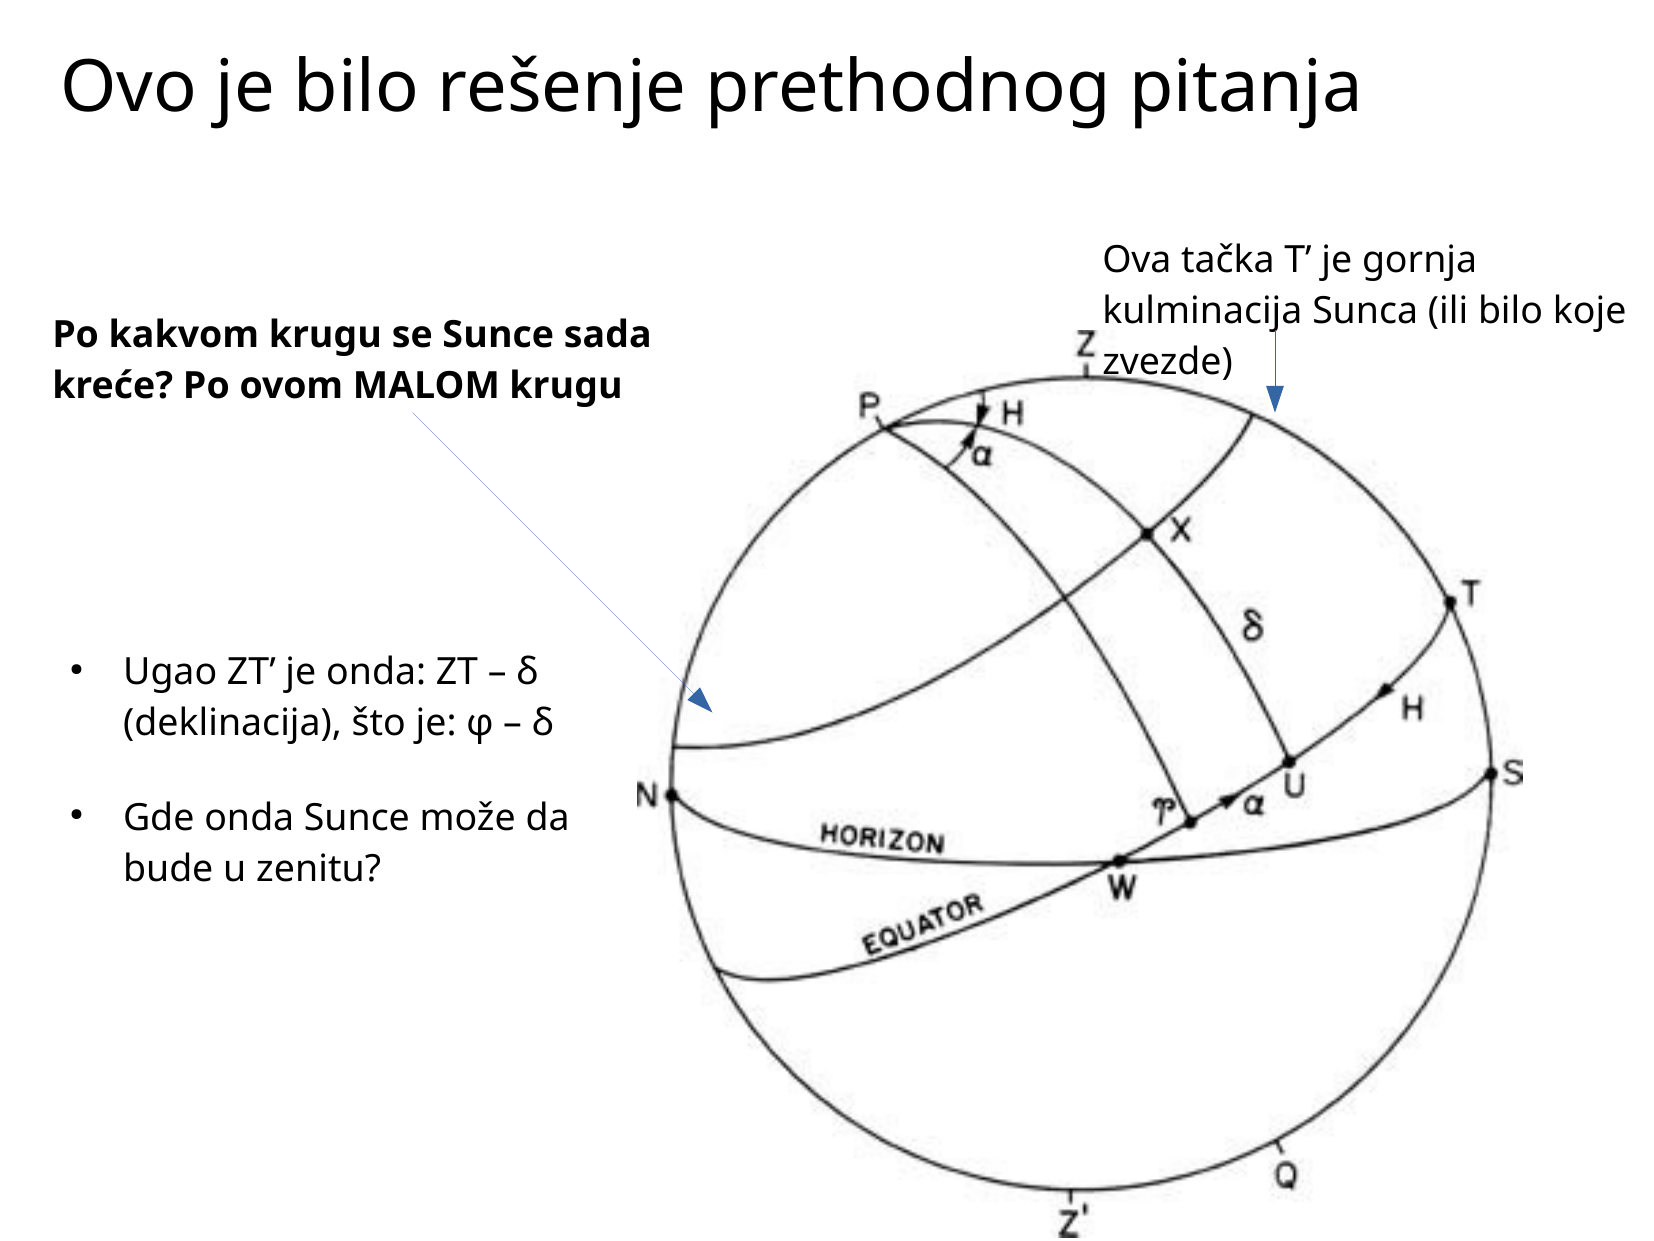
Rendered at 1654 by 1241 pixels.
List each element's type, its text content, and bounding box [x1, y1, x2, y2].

picture [637, 330, 1523, 1238]
title Ovo je bilo rešenje prethodnog pitanja [59, 17, 1648, 151]
text_box Ova tačka T’ je gornja kulminacija Sunca (ili bilo koje zvezde) [1087, 225, 1654, 374]
text_box Po kakvom krugu se Sunce sada kreće? Po ovom MALOM krugu [37, 300, 713, 493]
text_box Ugao ZT’ je onda: ZT – δ (deklinacija), što je: φ – δ Gde onda Sunce može da bude u zenitu? [37, 637, 604, 1201]
